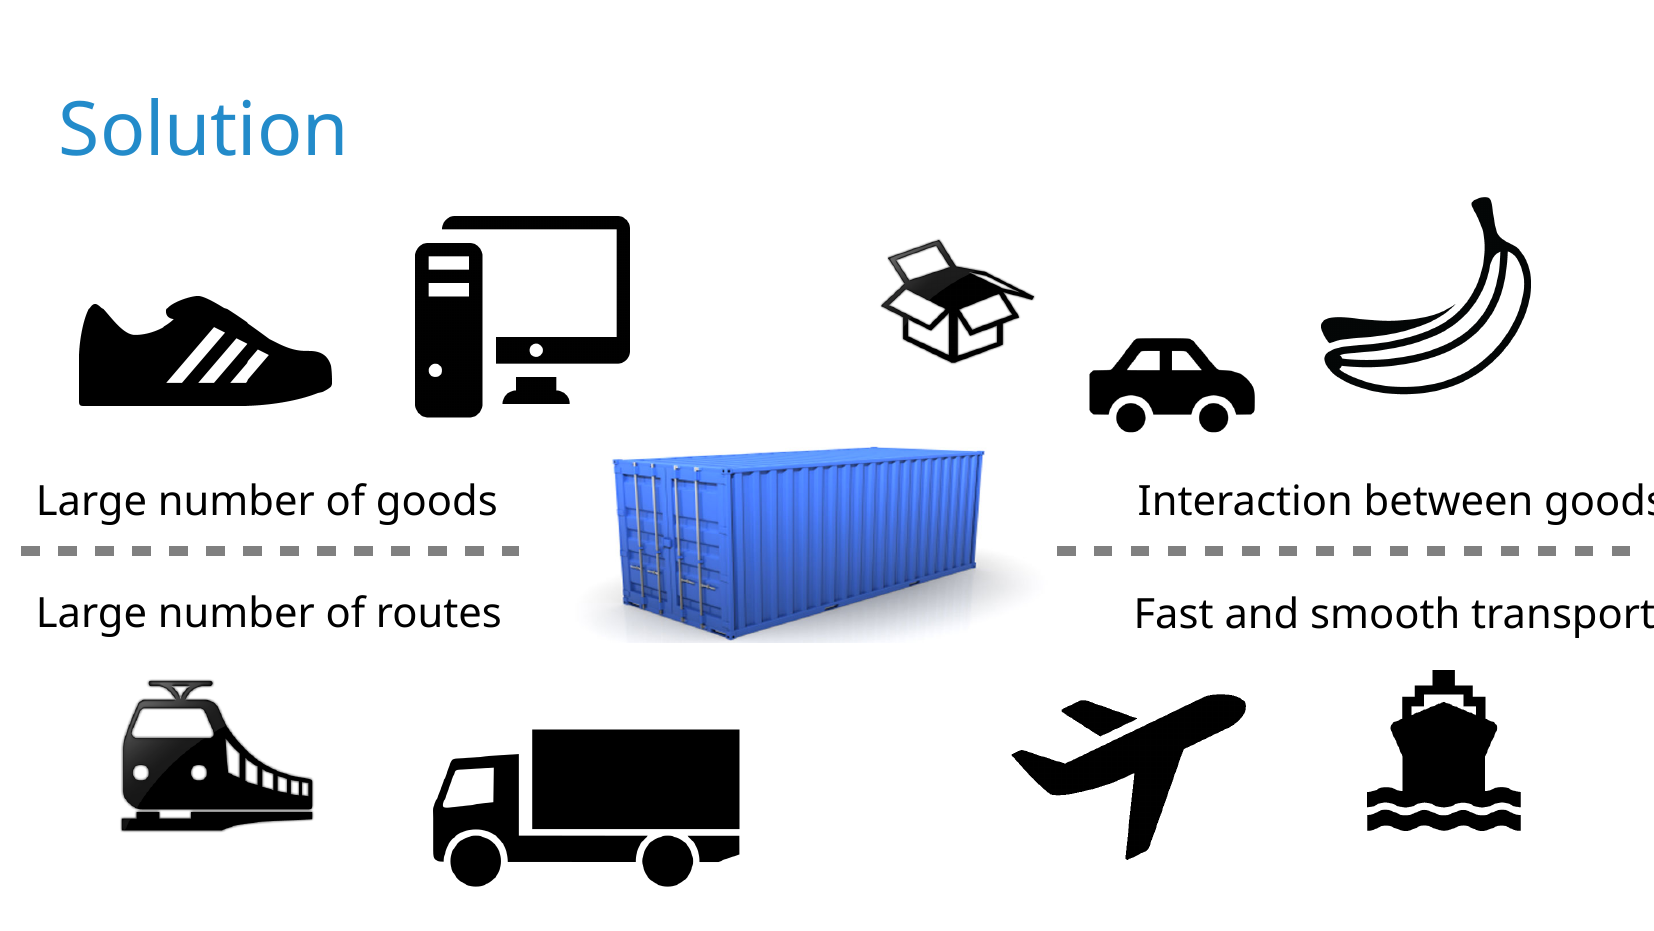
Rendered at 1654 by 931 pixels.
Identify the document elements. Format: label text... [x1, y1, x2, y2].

text_box Large number of goods [29, 470, 490, 521]
picture [79, 224, 332, 470]
picture [1011, 650, 1246, 885]
picture [415, 209, 630, 424]
picture [420, 708, 750, 900]
picture [1347, 653, 1540, 847]
picture [519, 442, 1057, 643]
picture [1321, 191, 1531, 400]
picture [1089, 302, 1255, 468]
text_box Interaction between goods [1131, 471, 1633, 521]
text_box Large number of routes [29, 583, 592, 633]
text_box Fast and smooth transport [1127, 583, 1634, 633]
picture [68, 633, 365, 904]
title Solution [59, 59, 1595, 178]
picture [838, 183, 1075, 419]
